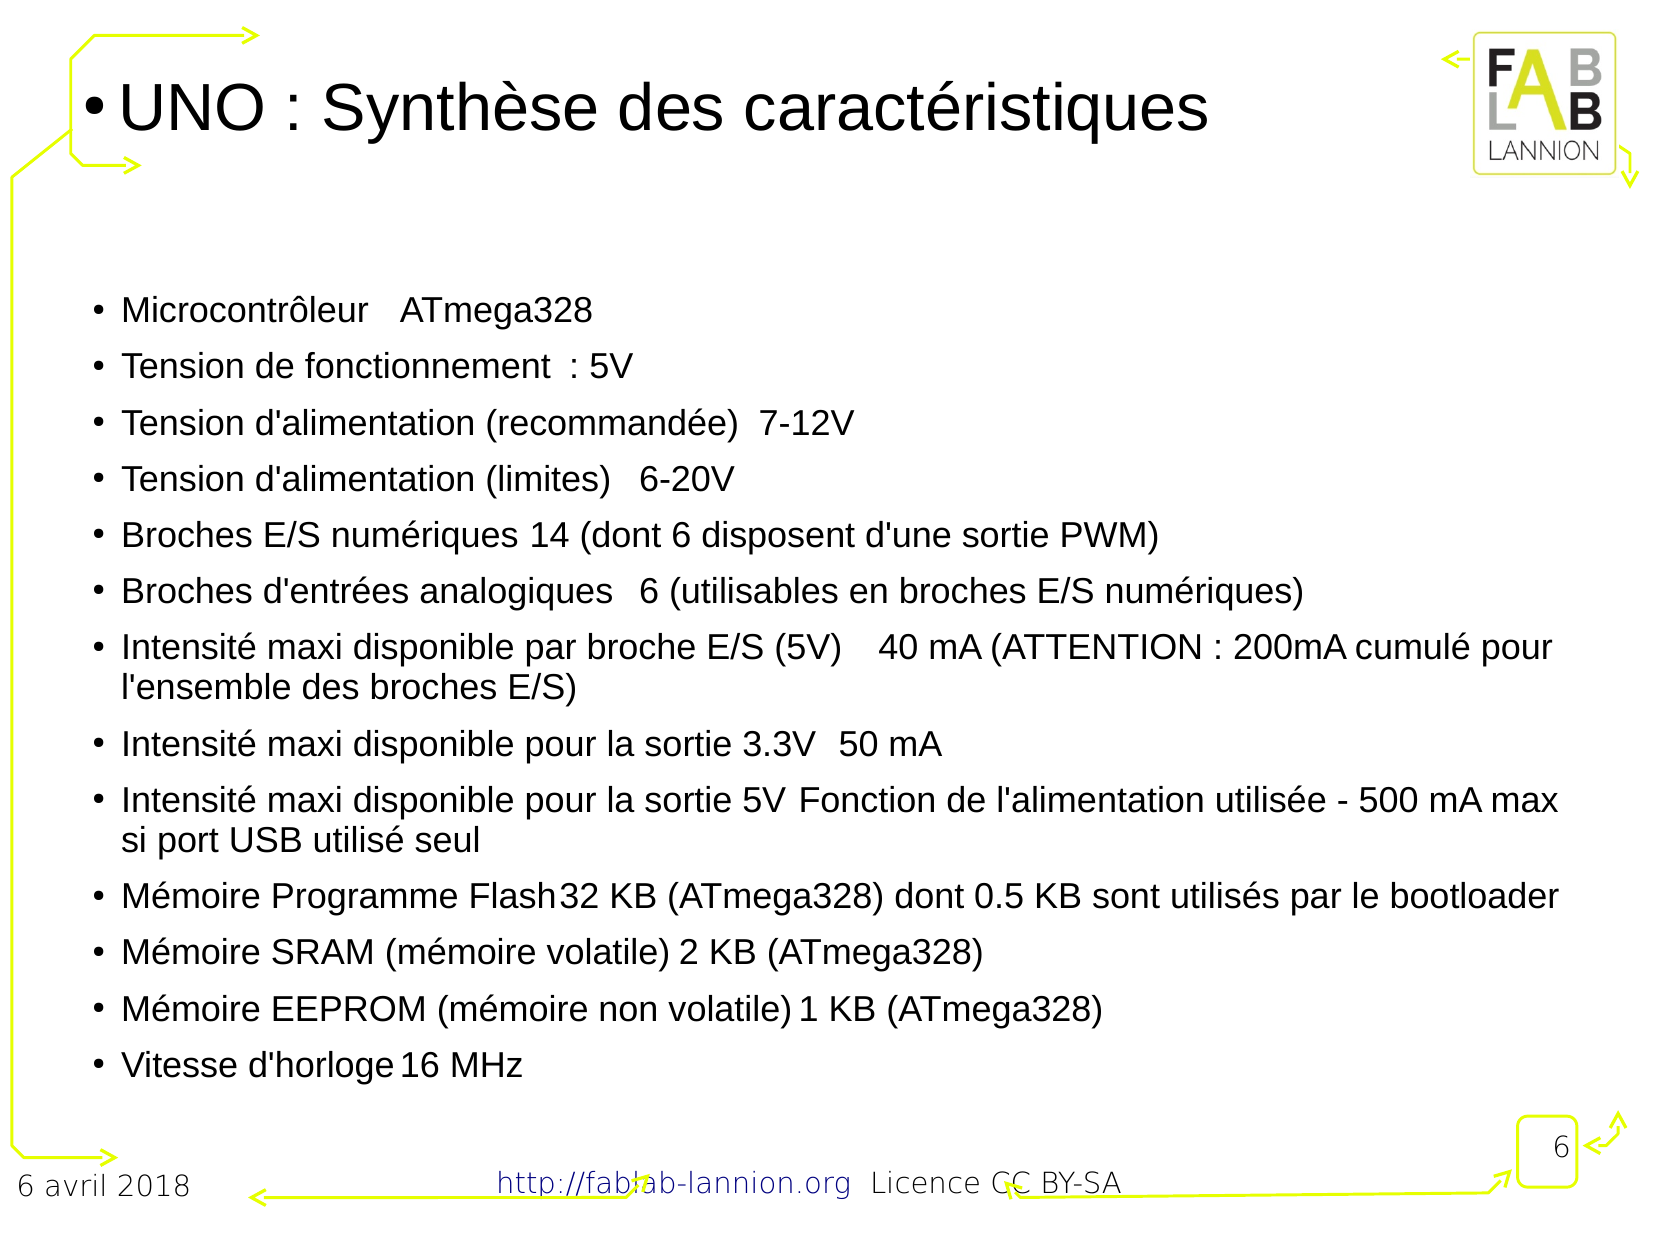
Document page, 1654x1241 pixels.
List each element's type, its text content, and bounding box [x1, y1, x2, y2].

title UNO : Synthèse des caractéristiques [82, 49, 1441, 166]
list Microcontrôleur ATmega328 Tension de fonctionnement : 5V Tension d'alimentation (recommandée) 7-12V Tension d'alimentation (limites) 6-20V Broches E/S numériques 14 (dont 6 disposent d'une sortie PWM) Broches d'entrées analogiques 6 (utilisables en broches E/S numériques) Intensité maxi disponible par broche E/S (5V) 40 mA (ATTENTION : 200mA cumulé pour l'ensemble des broches E/S) Intensité maxi disponible pour la sortie 3.3V 50 mA Intensité maxi disponible pour la sortie 5V Fonction de l'alimentation utilisée - 500 mA max si port USB utilisé seul Mémoire Programme Flash 32 KB (ATmega328) dont 0.5 KB sont utilisés par le bootloader Mémoire SRAM (mémoire volatile) 2 KB (ATmega328) Mémoire EEPROM (mémoire non volatile) 1 KB (ATmega328) Vitesse d'horloge 16 MHz [82, 290, 1571, 1111]
picture [1470, 29, 1619, 178]
